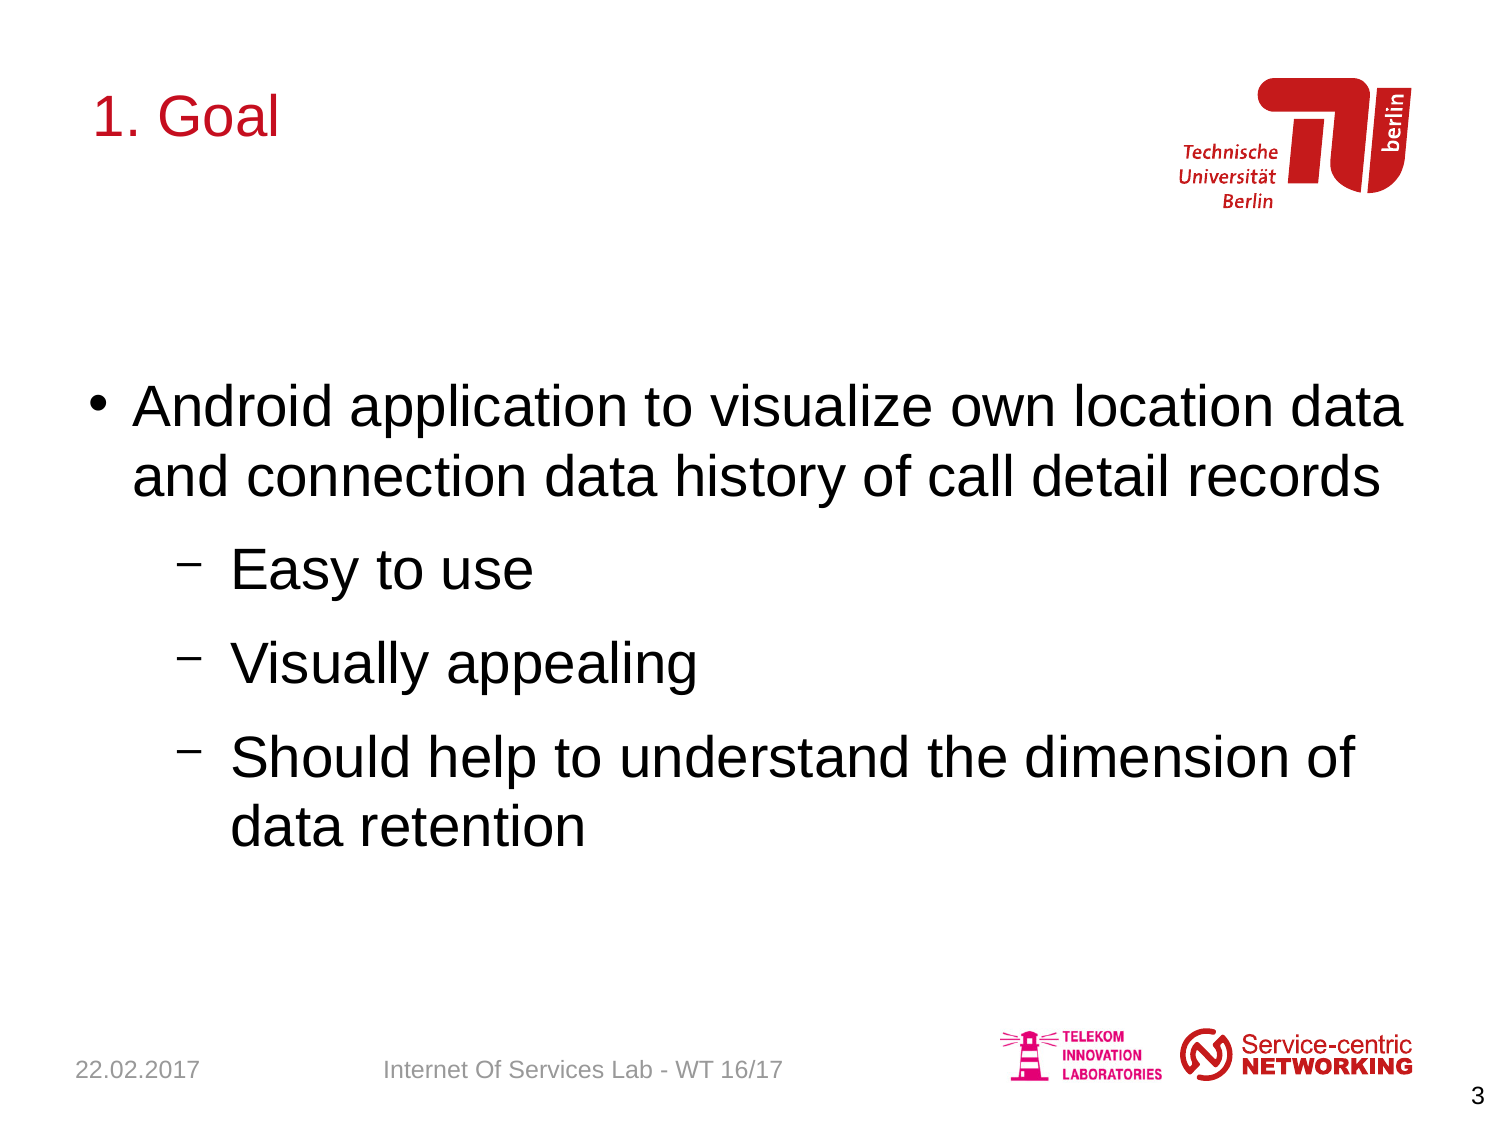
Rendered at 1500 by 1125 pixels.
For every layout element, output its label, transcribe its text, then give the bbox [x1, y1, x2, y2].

picture [1000, 1028, 1162, 1083]
list Android application to visualize own location data and connection data history of call detail records Easy to use Visually appealing Should help to understand the dimension of data retention [88, 279, 1411, 948]
slide_number <number> [1412, 1065, 1500, 1125]
title 1. Goal [88, 78, 1152, 212]
